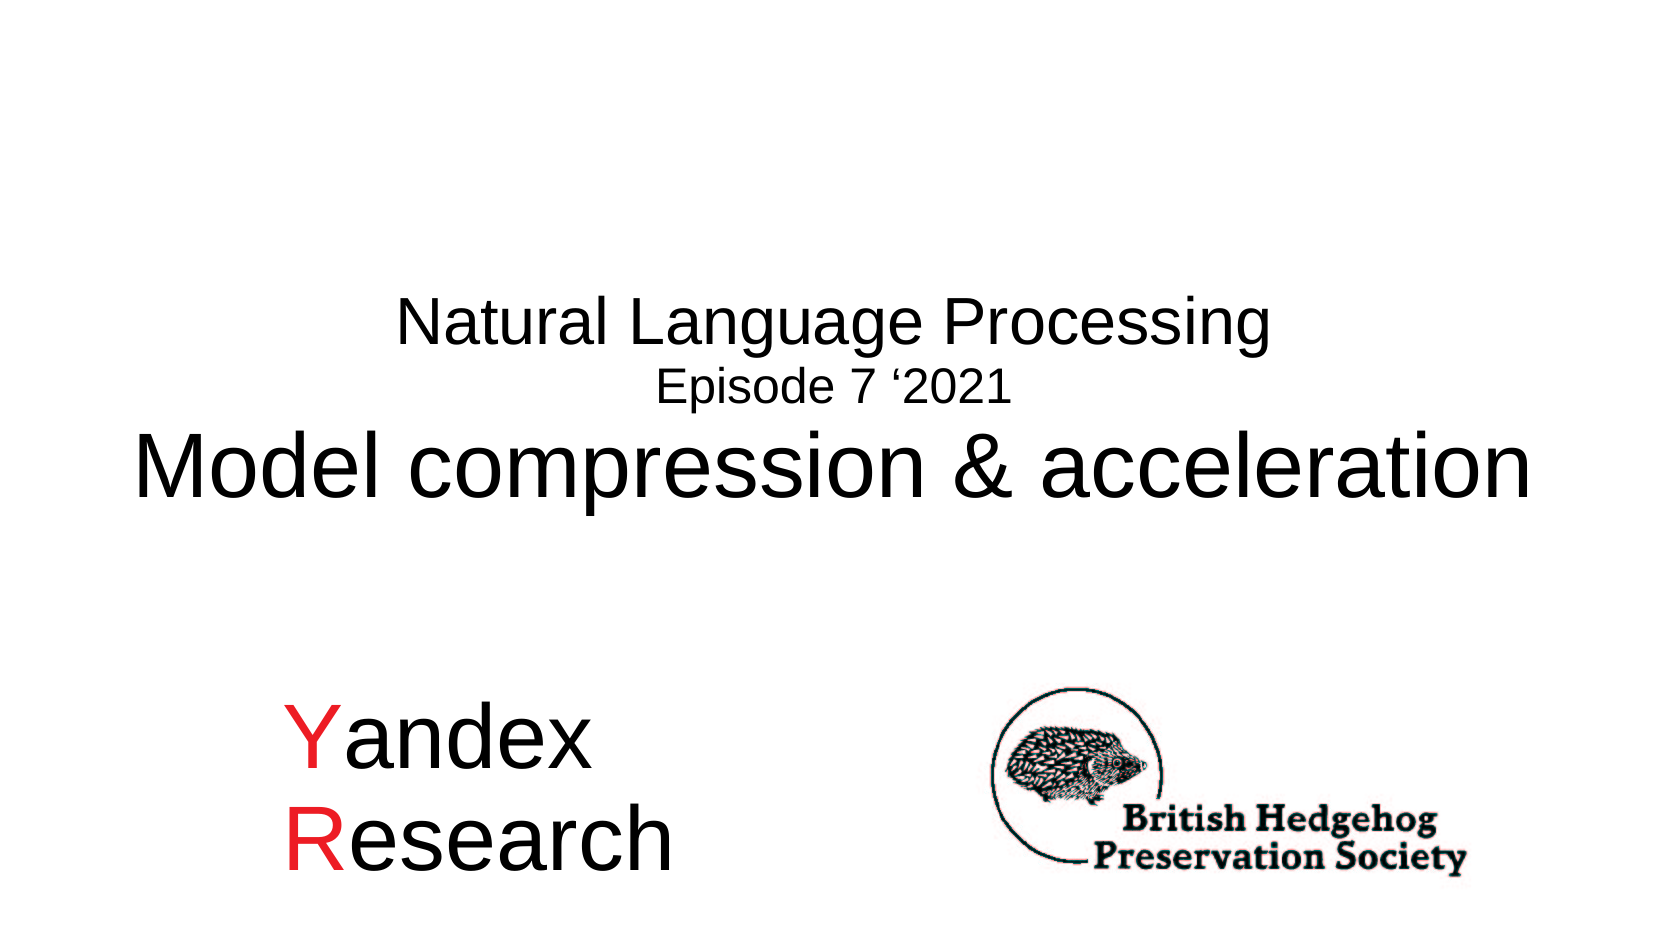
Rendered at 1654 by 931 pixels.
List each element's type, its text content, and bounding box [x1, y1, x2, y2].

picture [914, 604, 1654, 931]
text_box Yandex Research [267, 678, 844, 931]
title Natural Language Processing Episode 7 ‘2021 Model compression & acceleration [90, 218, 1579, 583]
